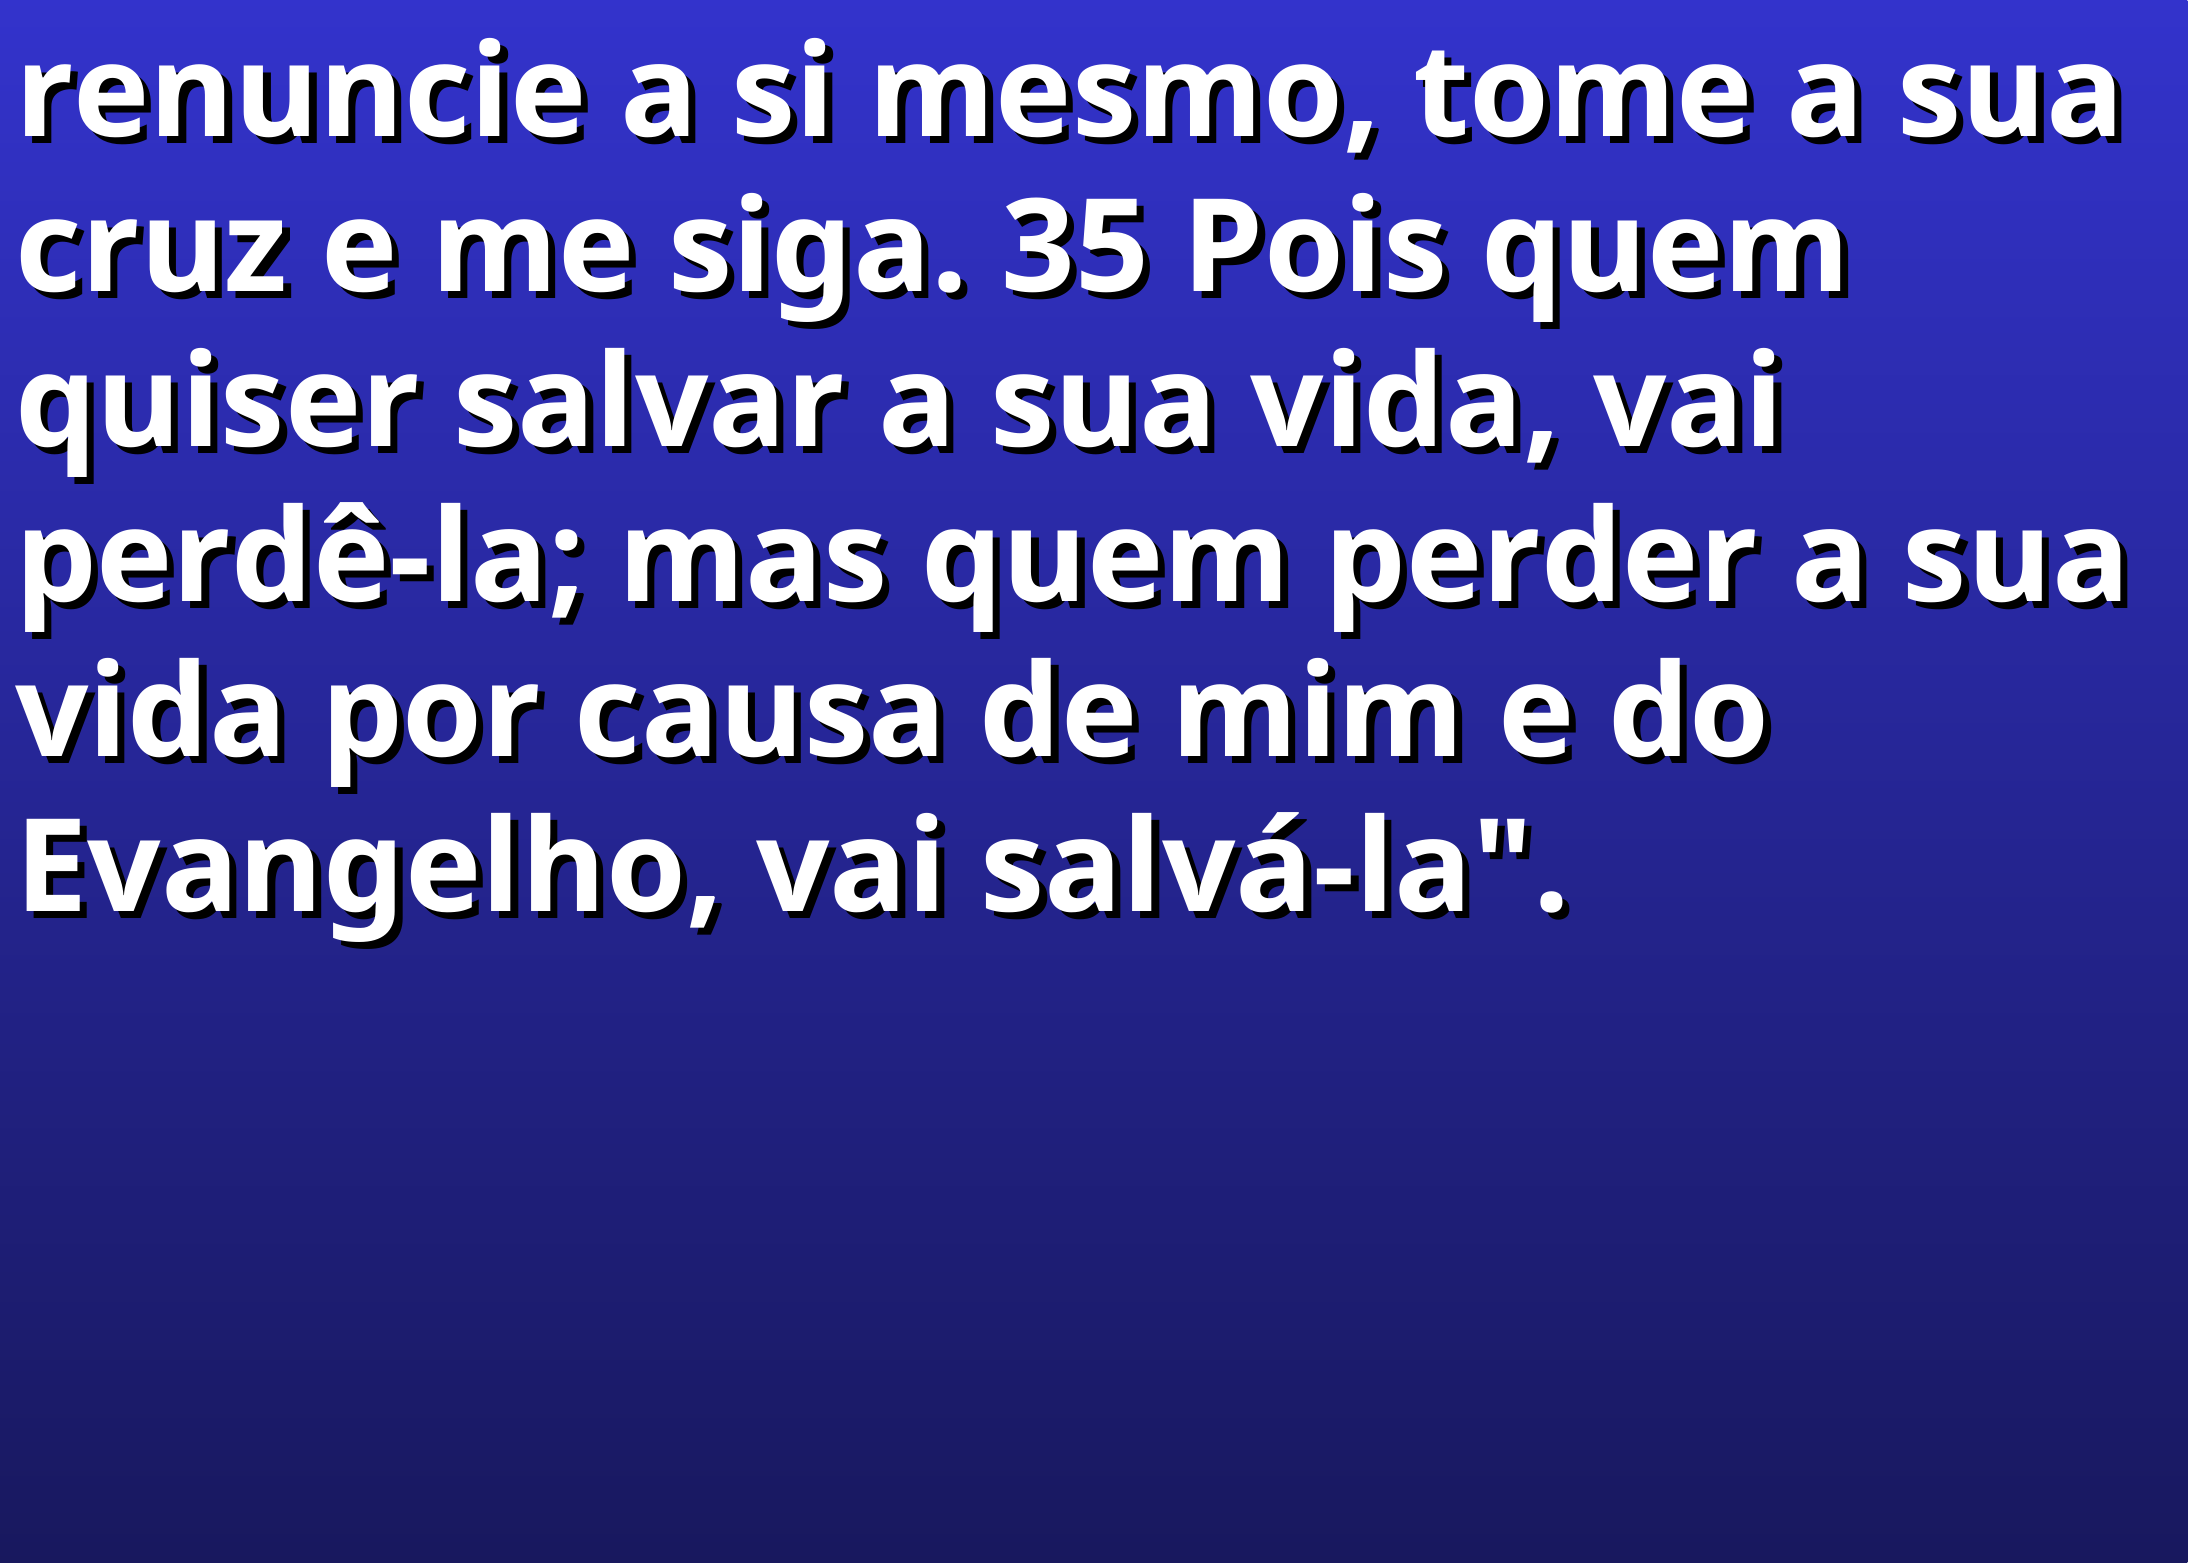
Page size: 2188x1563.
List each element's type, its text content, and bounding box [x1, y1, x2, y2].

text_box renuncie a si mesmo, tome a sua cruz e me siga. 35 Pois quem quiser salvar a sua vida, vai perdê-la; mas quem perder a sua vida por causa de mim e do Evangelho, vai salvá-la". [0, 0, 2188, 945]
